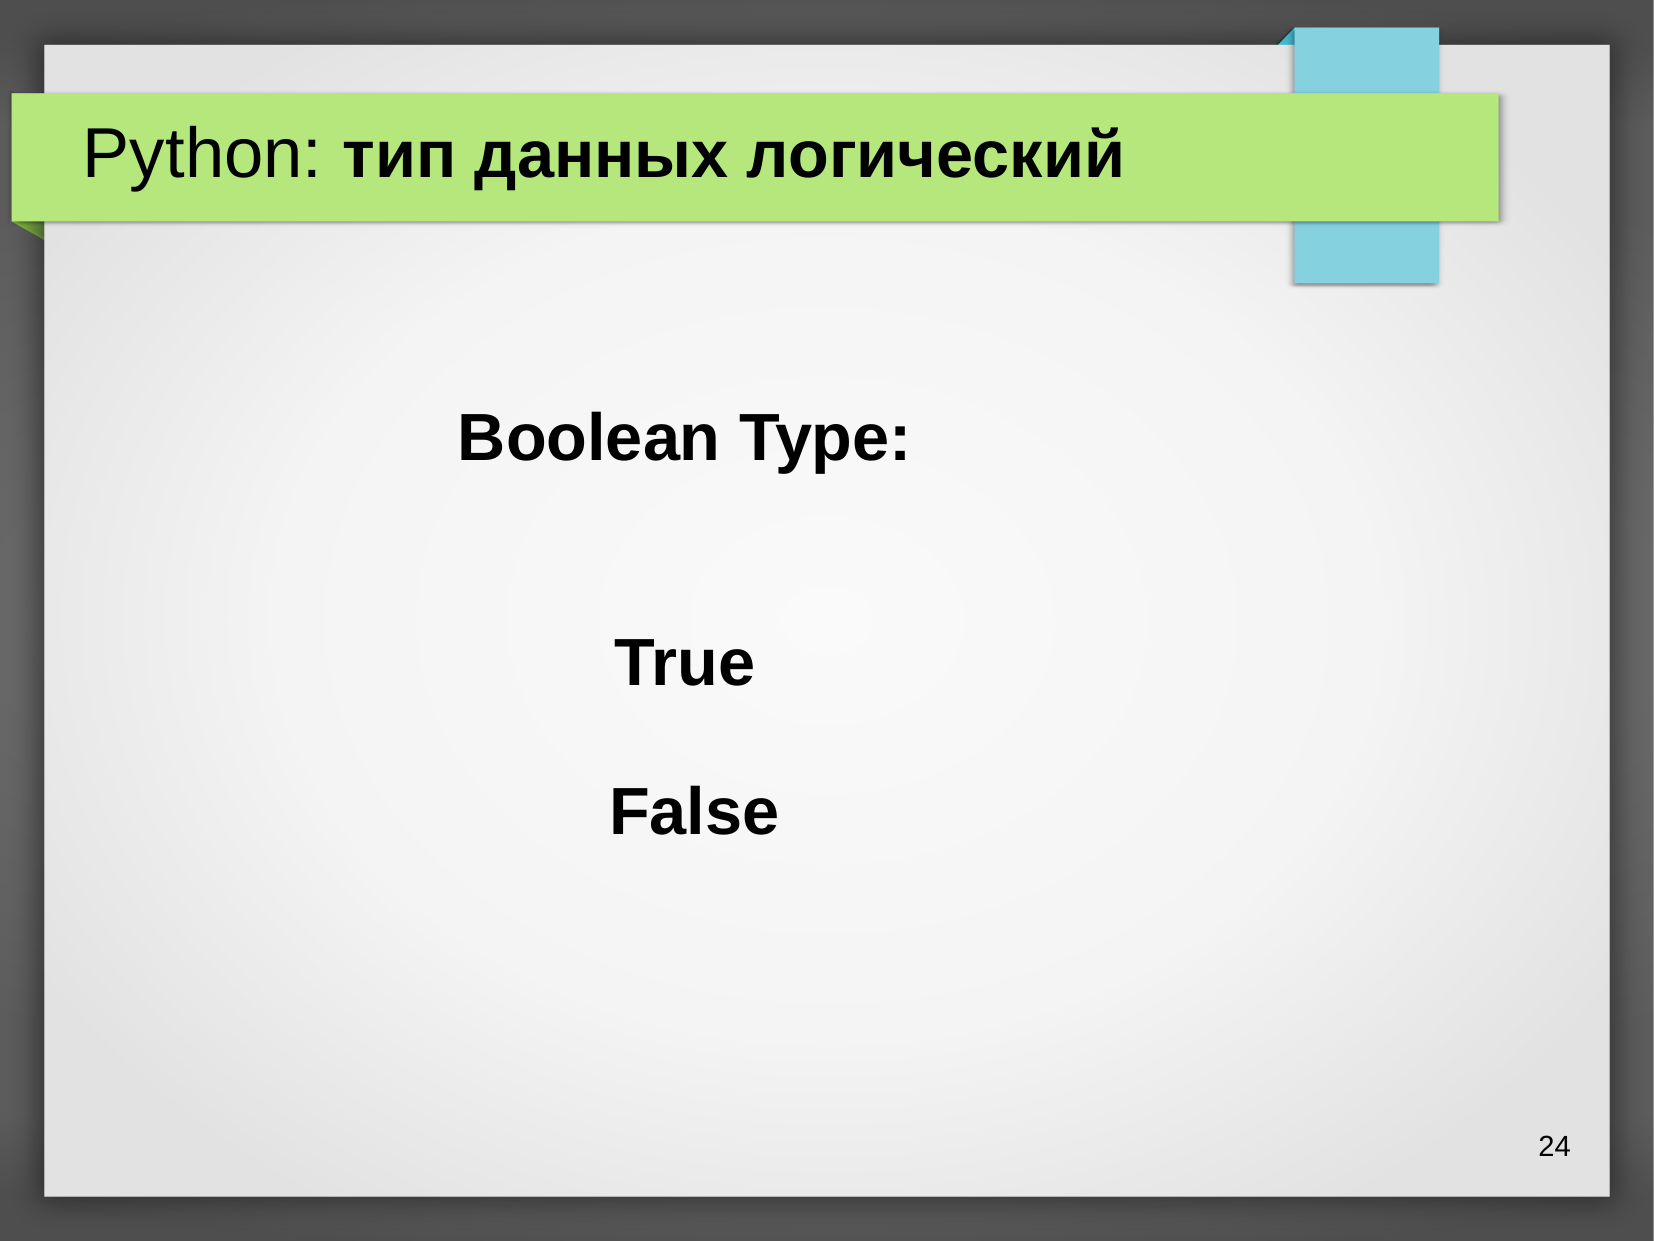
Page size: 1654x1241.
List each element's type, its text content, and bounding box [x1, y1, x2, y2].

text_box Boolean Type: True False [366, 325, 1004, 1149]
title Python: тип данных логический [82, 49, 1571, 257]
text_box [418, 1149, 880, 1241]
picture [0, 0, 1654, 1241]
